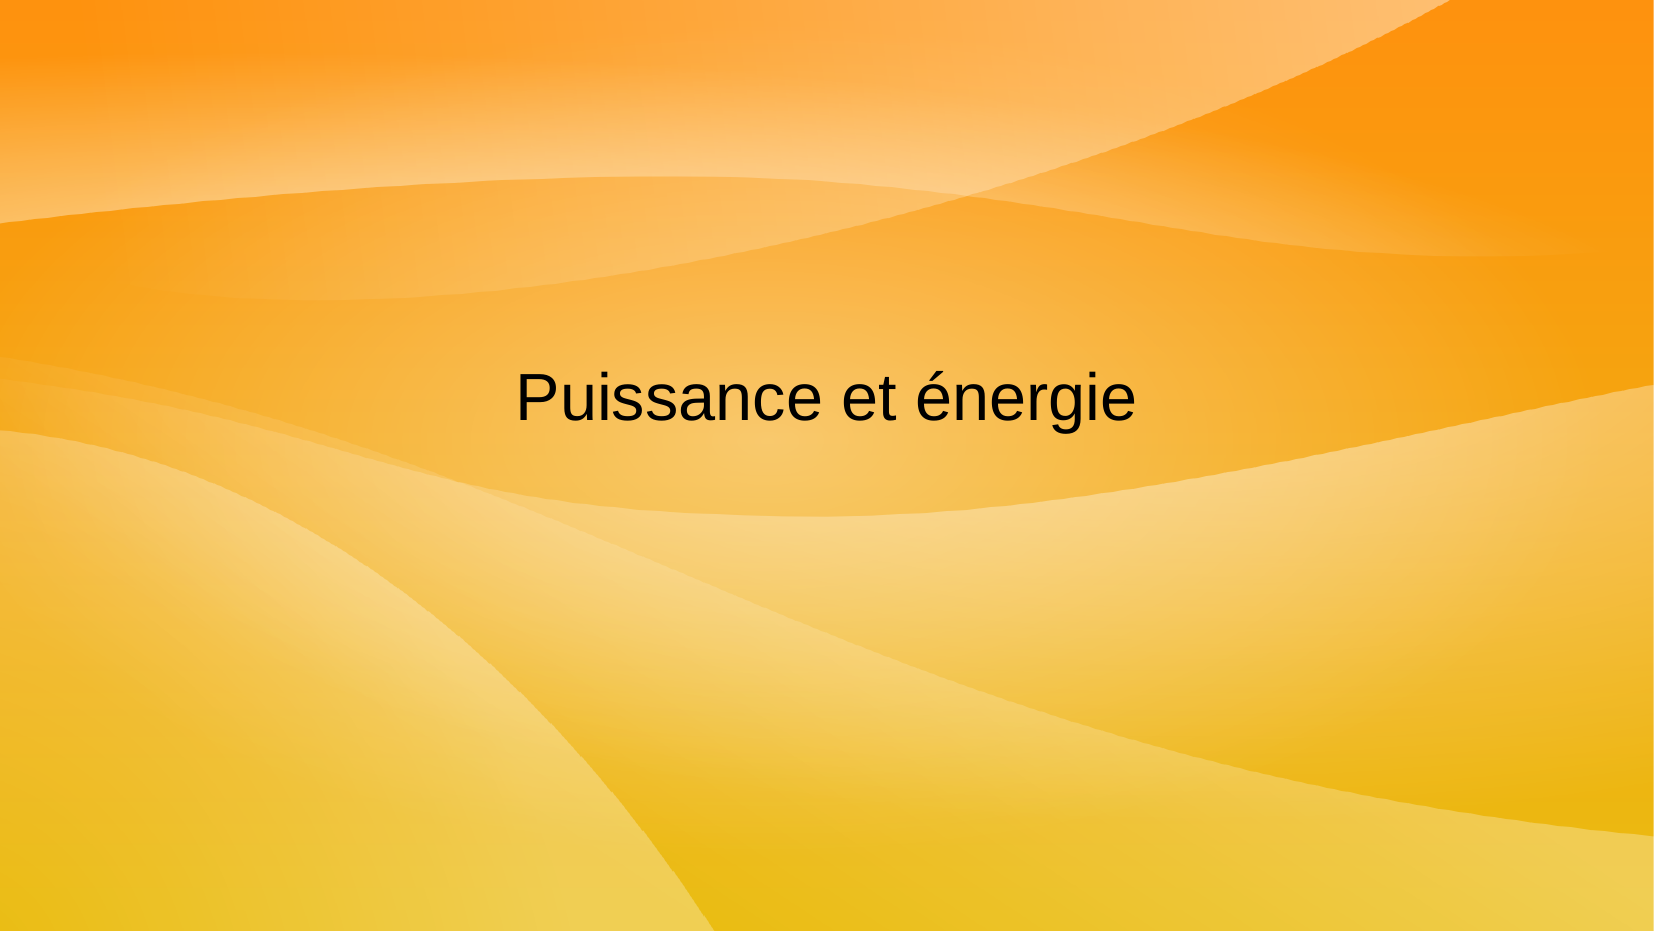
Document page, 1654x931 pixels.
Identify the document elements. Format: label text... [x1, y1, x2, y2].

picture [0, 0, 1654, 931]
subtitle Puissance et énergie [82, 37, 1571, 757]
